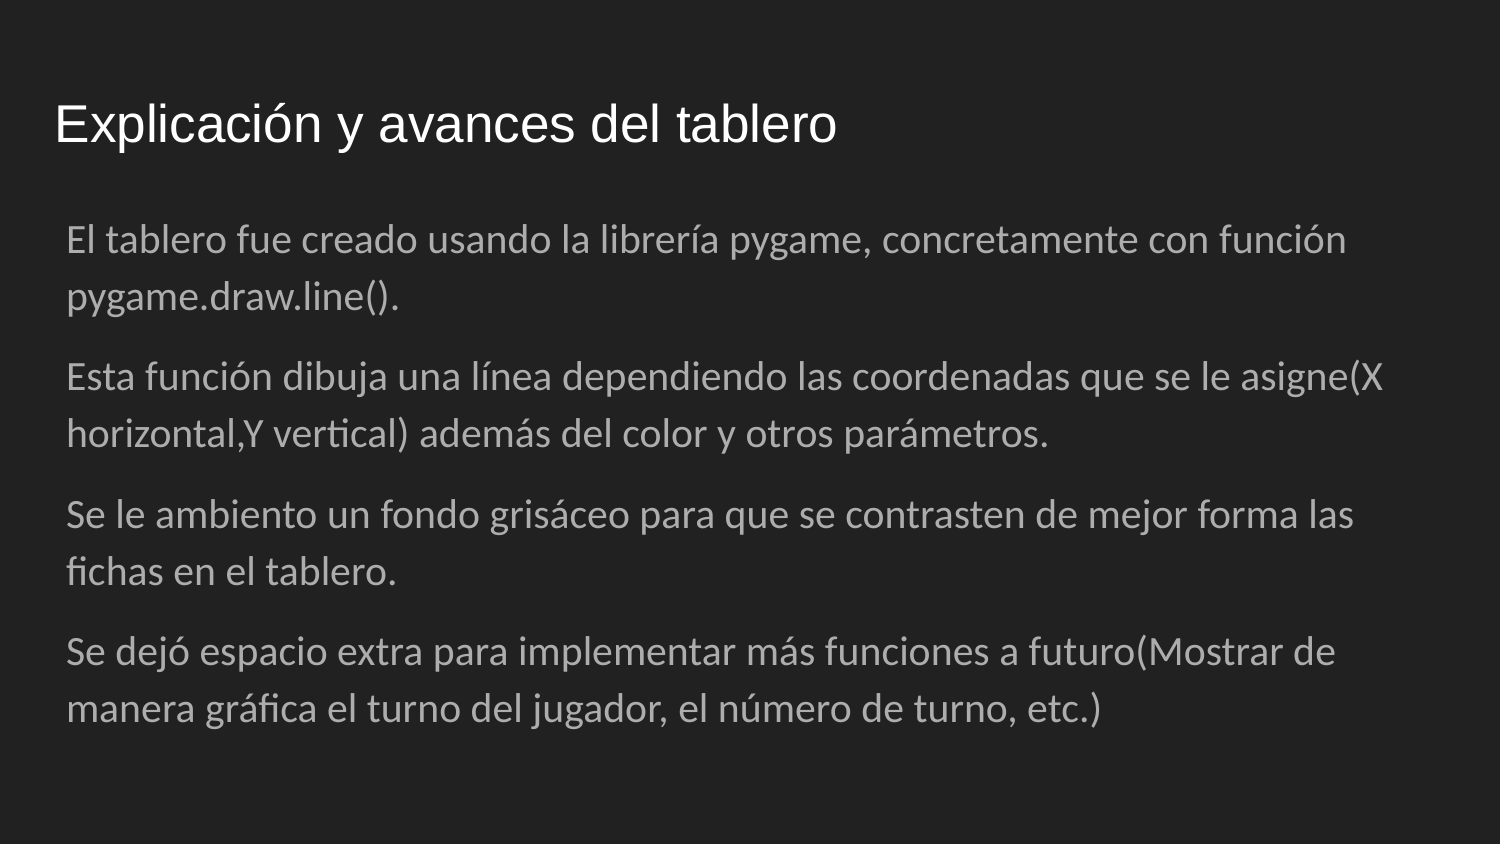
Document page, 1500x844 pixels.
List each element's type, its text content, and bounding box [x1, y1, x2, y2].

list El tablero fue creado usando la librería pygame, concretamente con función pygame.draw.line(). Esta función dibuja una línea dependiendo las coordenadas que se le asigne(X horizontal,Y vertical) además del color y otros parámetros. Se le ambiento un fondo grisáceo para que se contrasten de mejor forma las fichas en el tablero. Se dejó espacio extra para implementar más funciones a futuro(Mostrar de manera gráfica el turno del jugador, el número de turno, etc.) [51, 189, 1449, 750]
title Explicación y avances del tablero [39, 74, 1438, 168]
